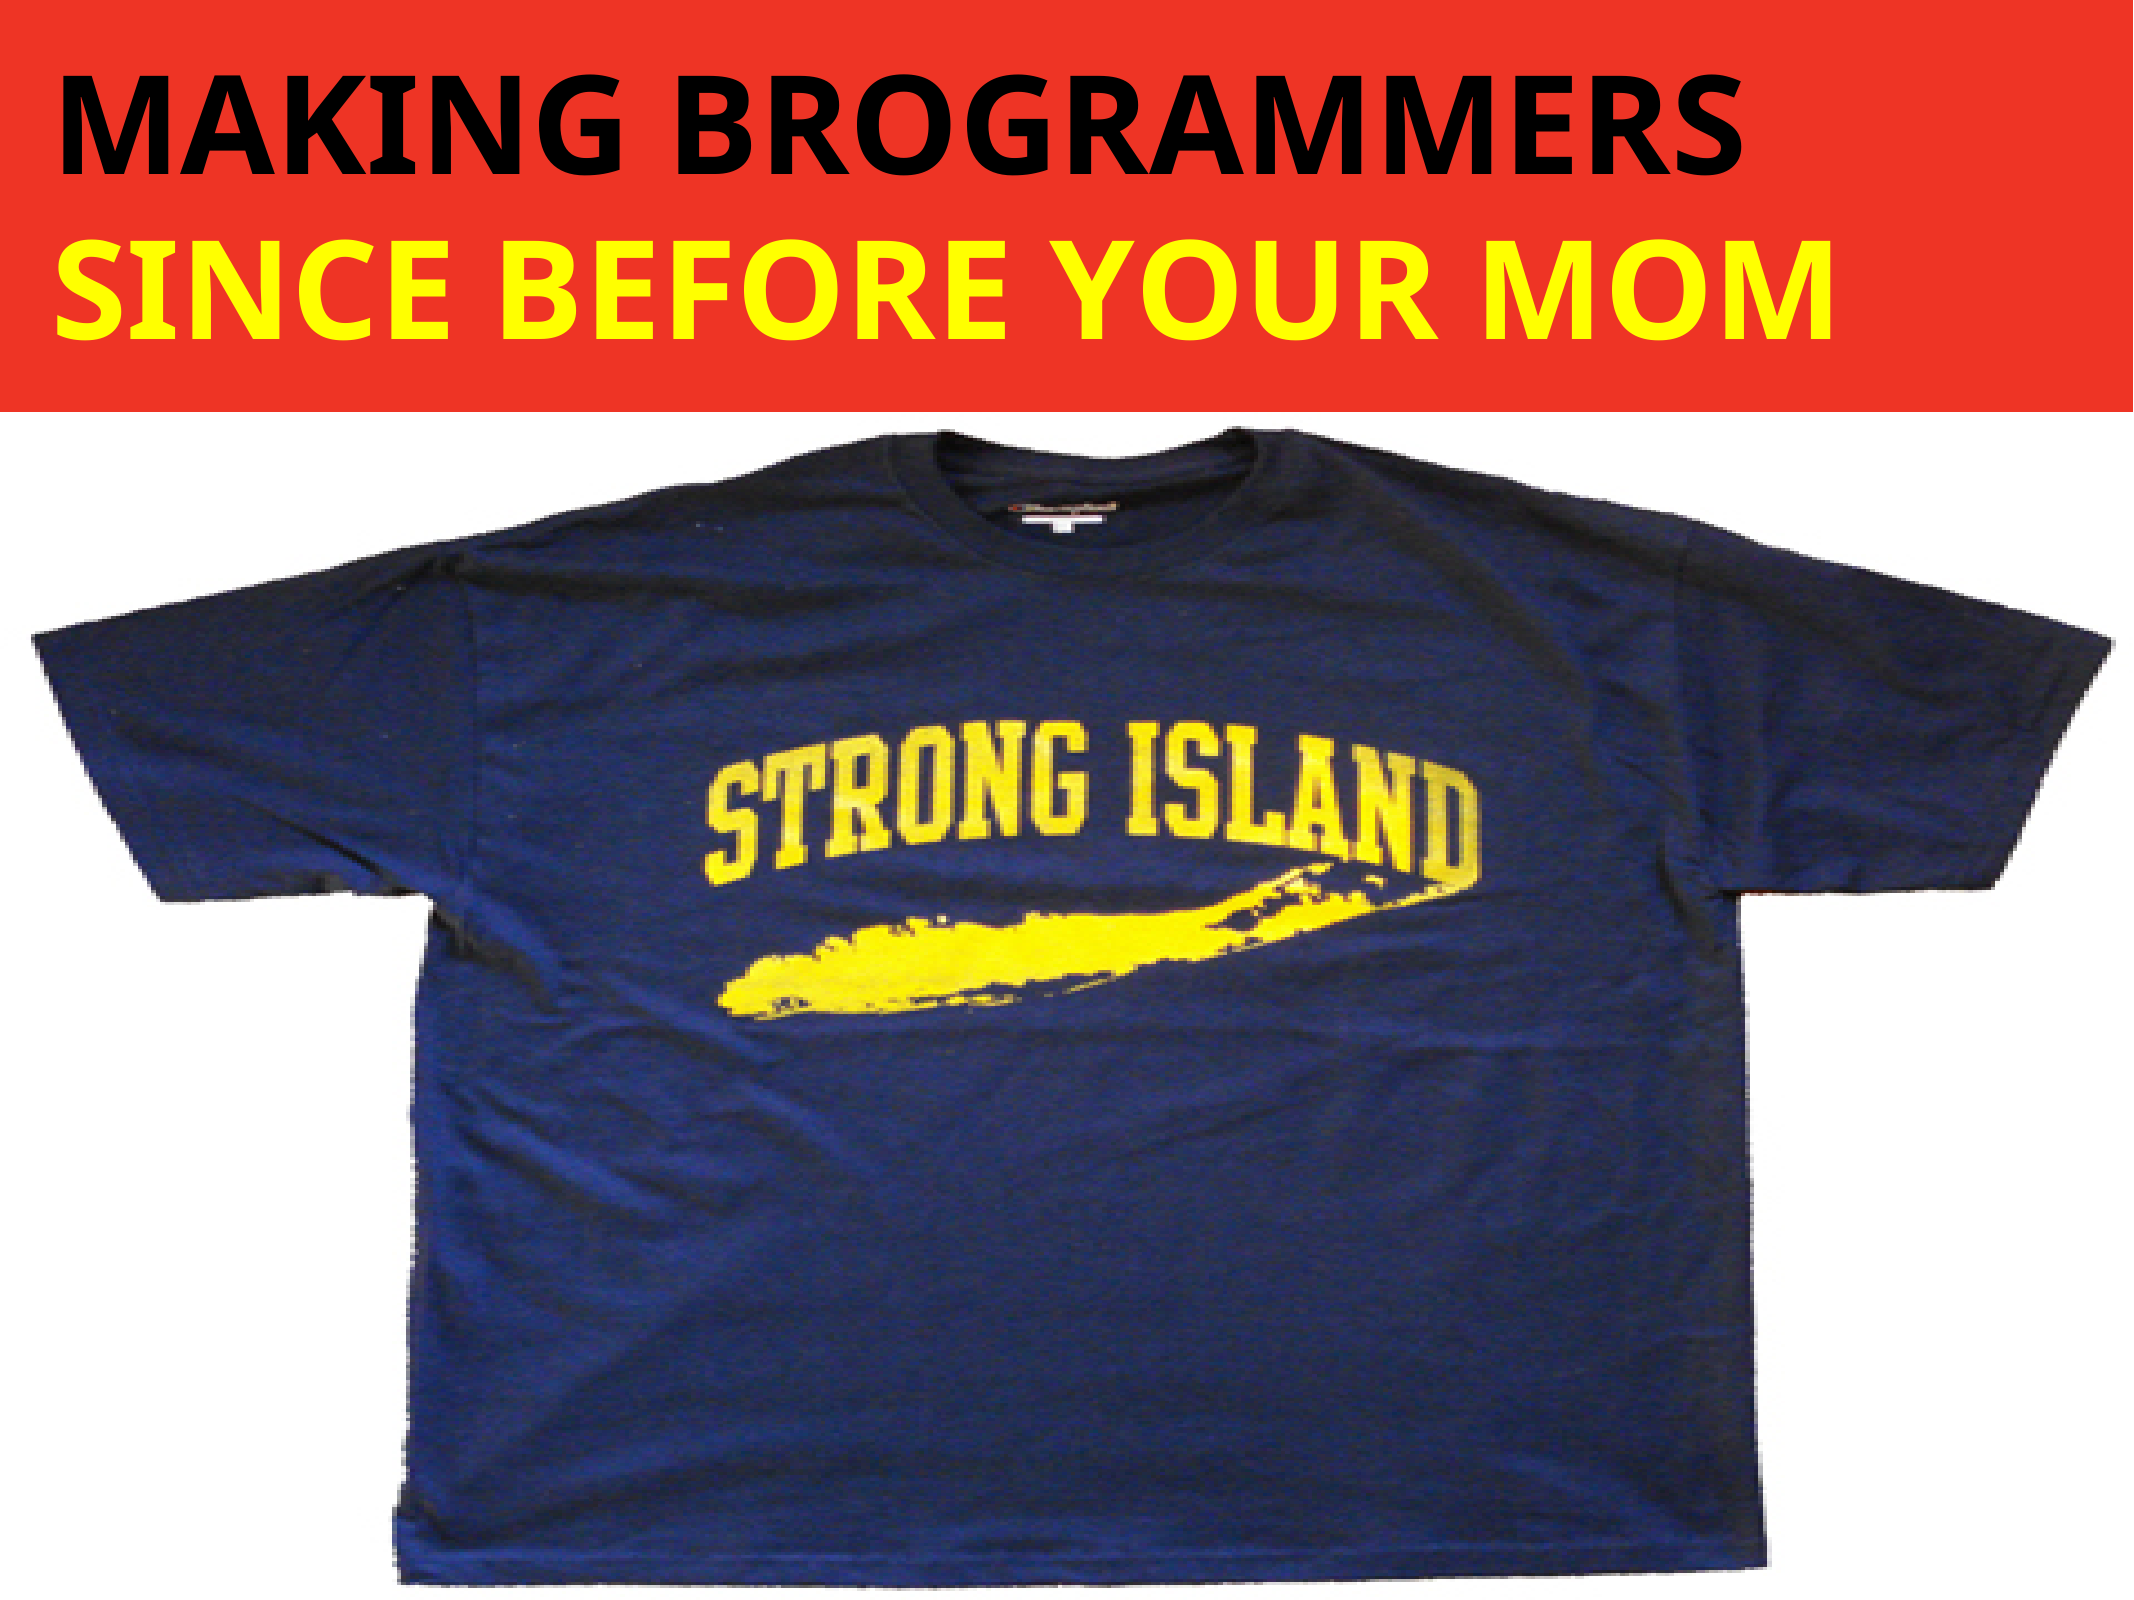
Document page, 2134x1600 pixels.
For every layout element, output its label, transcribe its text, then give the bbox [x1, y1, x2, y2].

text_box MAKING BROGRAMMERS SINCE BEFORE YOUR MOM [41, 37, 2134, 412]
picture [0, 412, 2134, 1600]
